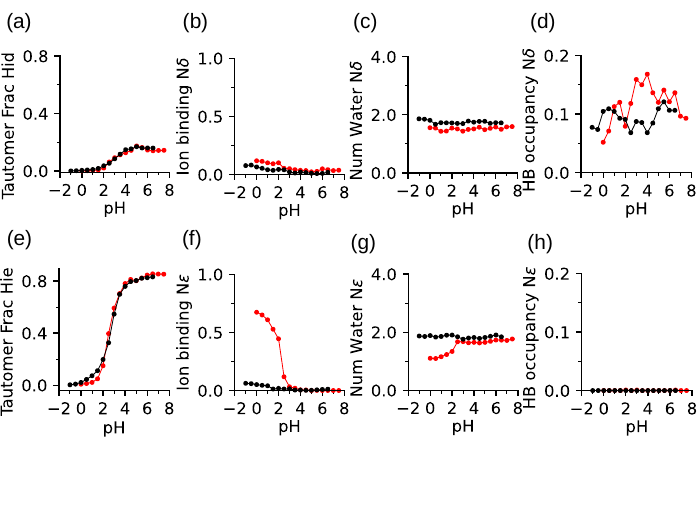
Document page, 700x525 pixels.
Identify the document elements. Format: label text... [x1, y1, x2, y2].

text_box (a) [0, 0, 47, 41]
text_box (e) [0, 216, 48, 258]
picture [0, 267, 698, 437]
text_box (f) [167, 216, 223, 258]
text_box (b) [167, 0, 224, 41]
text_box (c) [338, 0, 394, 41]
text_box (g) [335, 221, 397, 262]
picture [0, 49, 697, 220]
text_box (h) [512, 220, 574, 262]
text_box (d) [514, 0, 571, 41]
